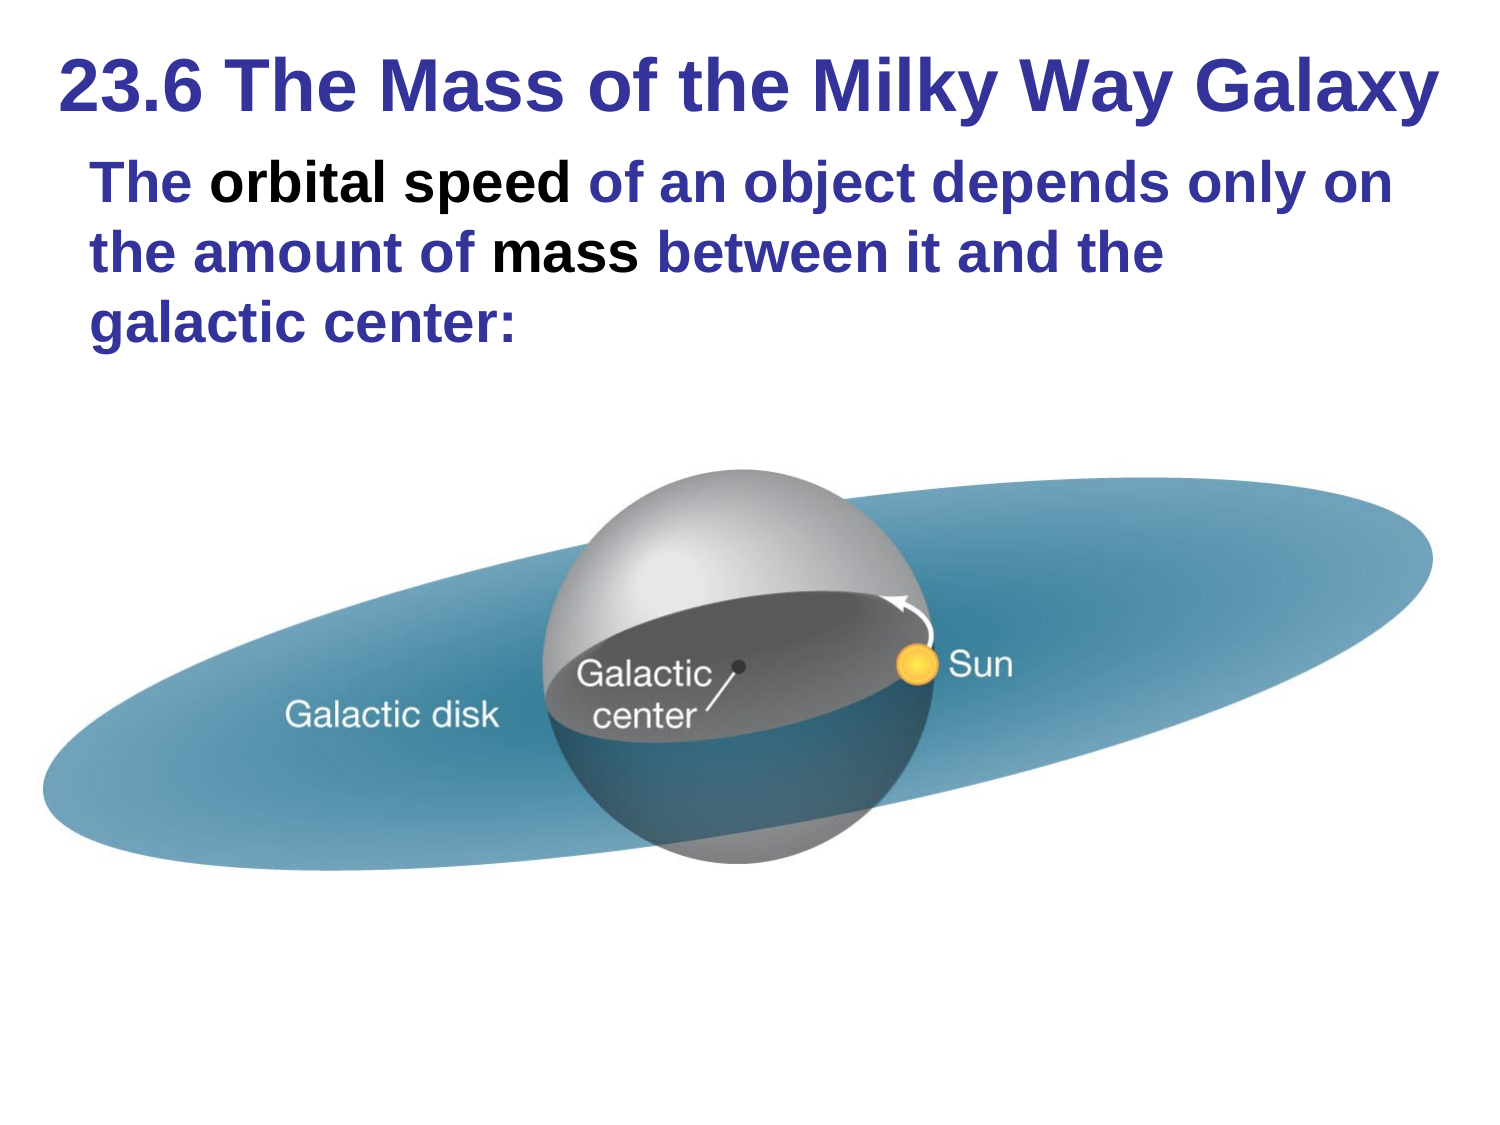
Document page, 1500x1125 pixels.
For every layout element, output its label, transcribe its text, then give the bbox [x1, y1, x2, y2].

picture [37, 462, 1440, 877]
title 23.6 The Mass of the Milky Way Galaxy [0, 0, 1500, 163]
text_box The orbital speed of an object depends only on the amount of mass between it and the galactic center: [75, 163, 1413, 362]
